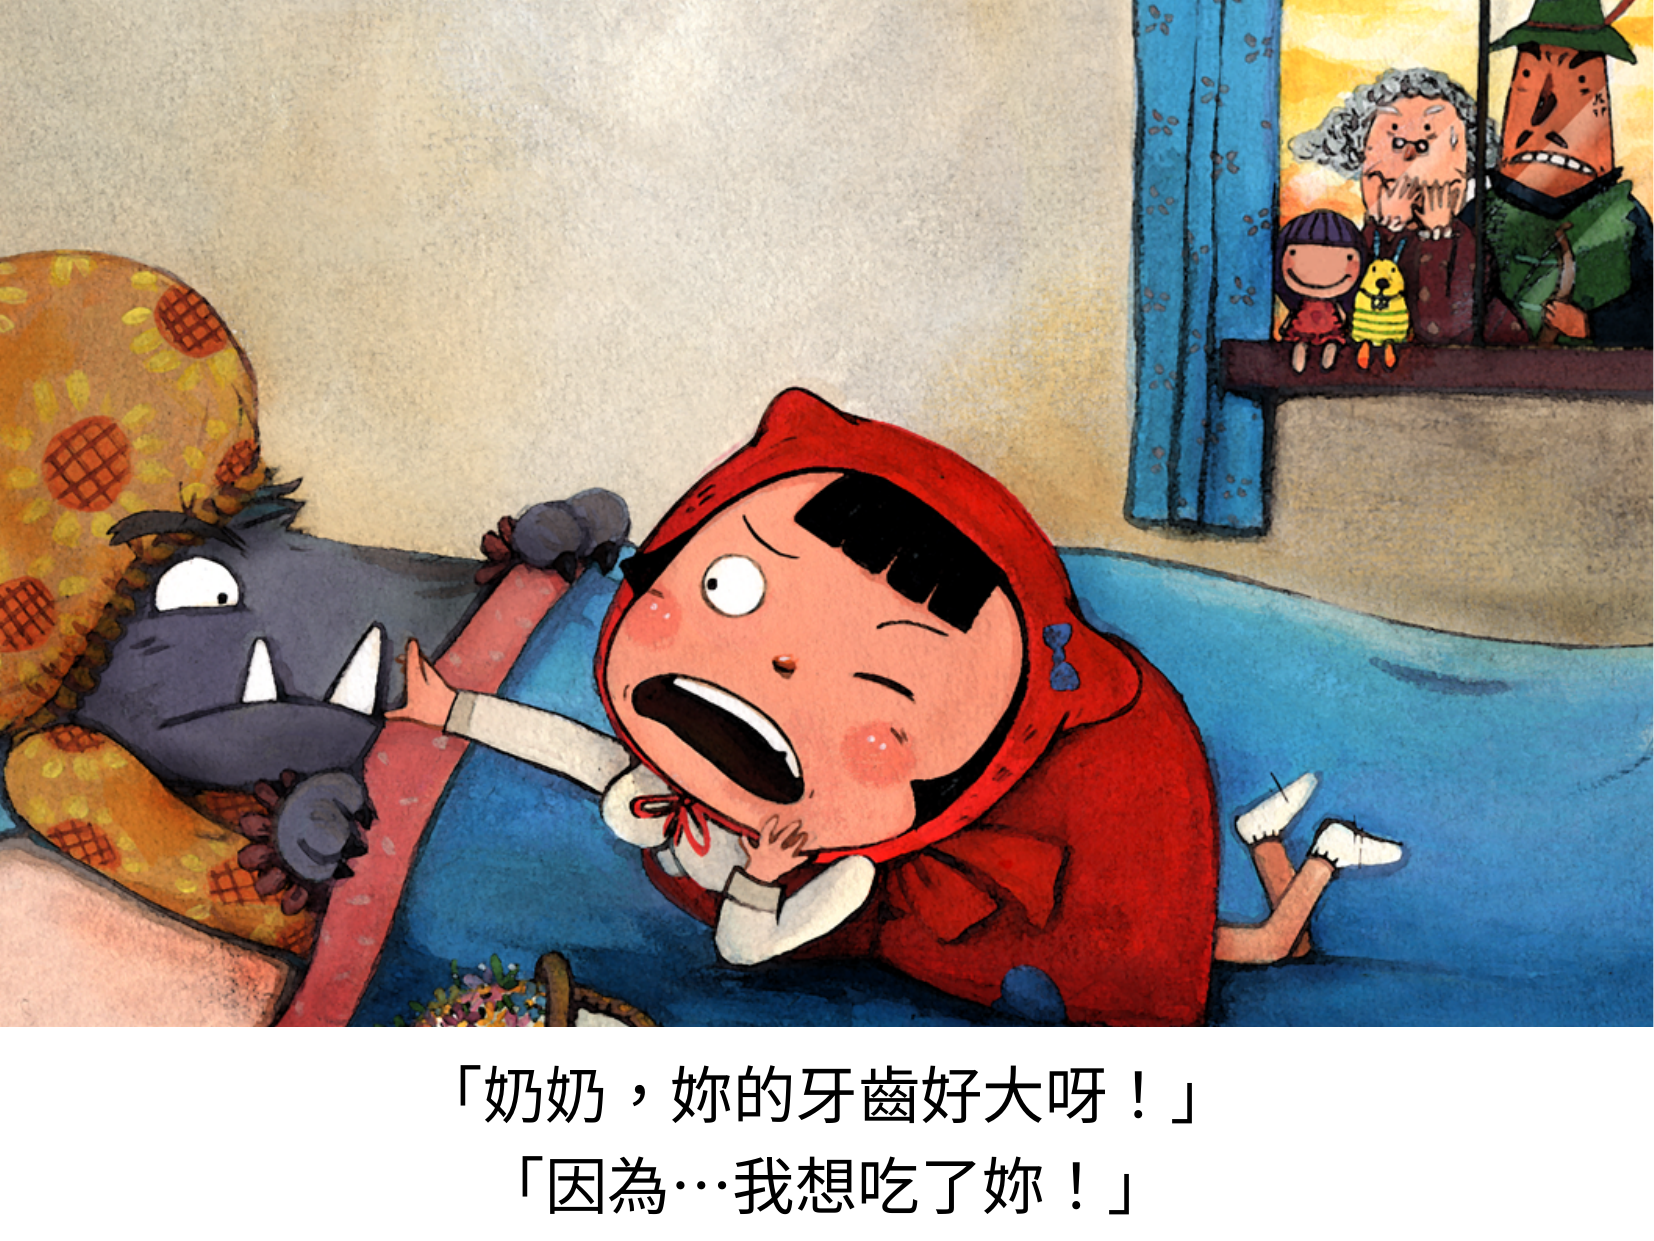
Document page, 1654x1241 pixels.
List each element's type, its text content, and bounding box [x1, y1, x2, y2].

text_box [0, 1027, 1654, 1241]
title 「奶奶，妳的牙齒好大呀！」 「因為…我想吃了妳！」 [82, 1033, 1571, 1241]
picture [0, 0, 1654, 1027]
